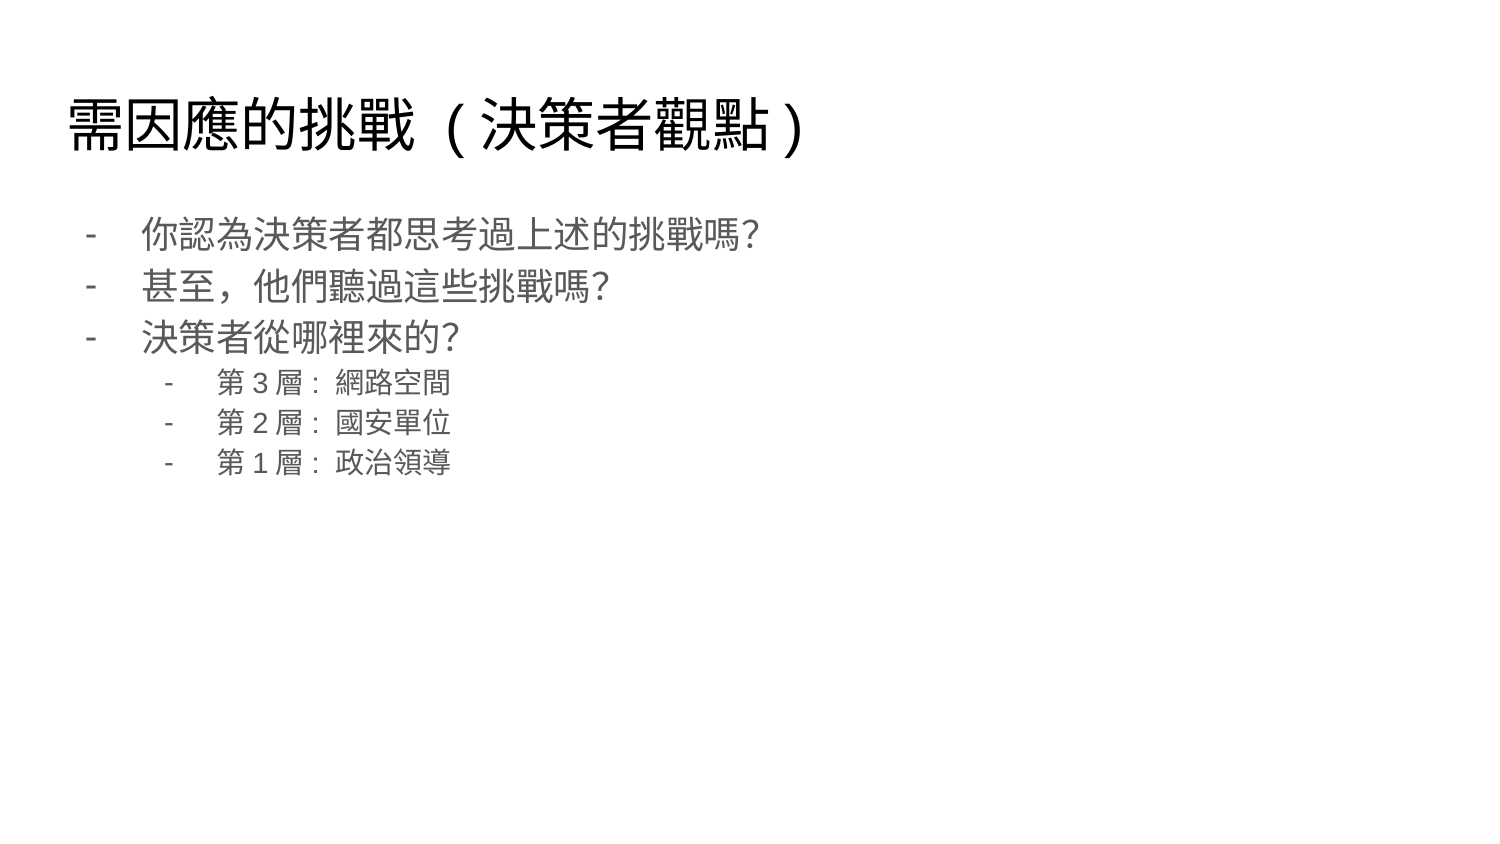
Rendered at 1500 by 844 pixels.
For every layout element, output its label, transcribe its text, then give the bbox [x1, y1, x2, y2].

list 你認為決策者都思考過上述的挑戰嗎？ 甚至，他們聽過這些挑戰嗎？ 決策者從哪裡來的？ 第3層: 網路空間 第2層: 國安單位 第1層: 政治領導 [51, 189, 1449, 750]
title 需因應的挑戰 (決策者觀點) [51, 72, 1449, 167]
